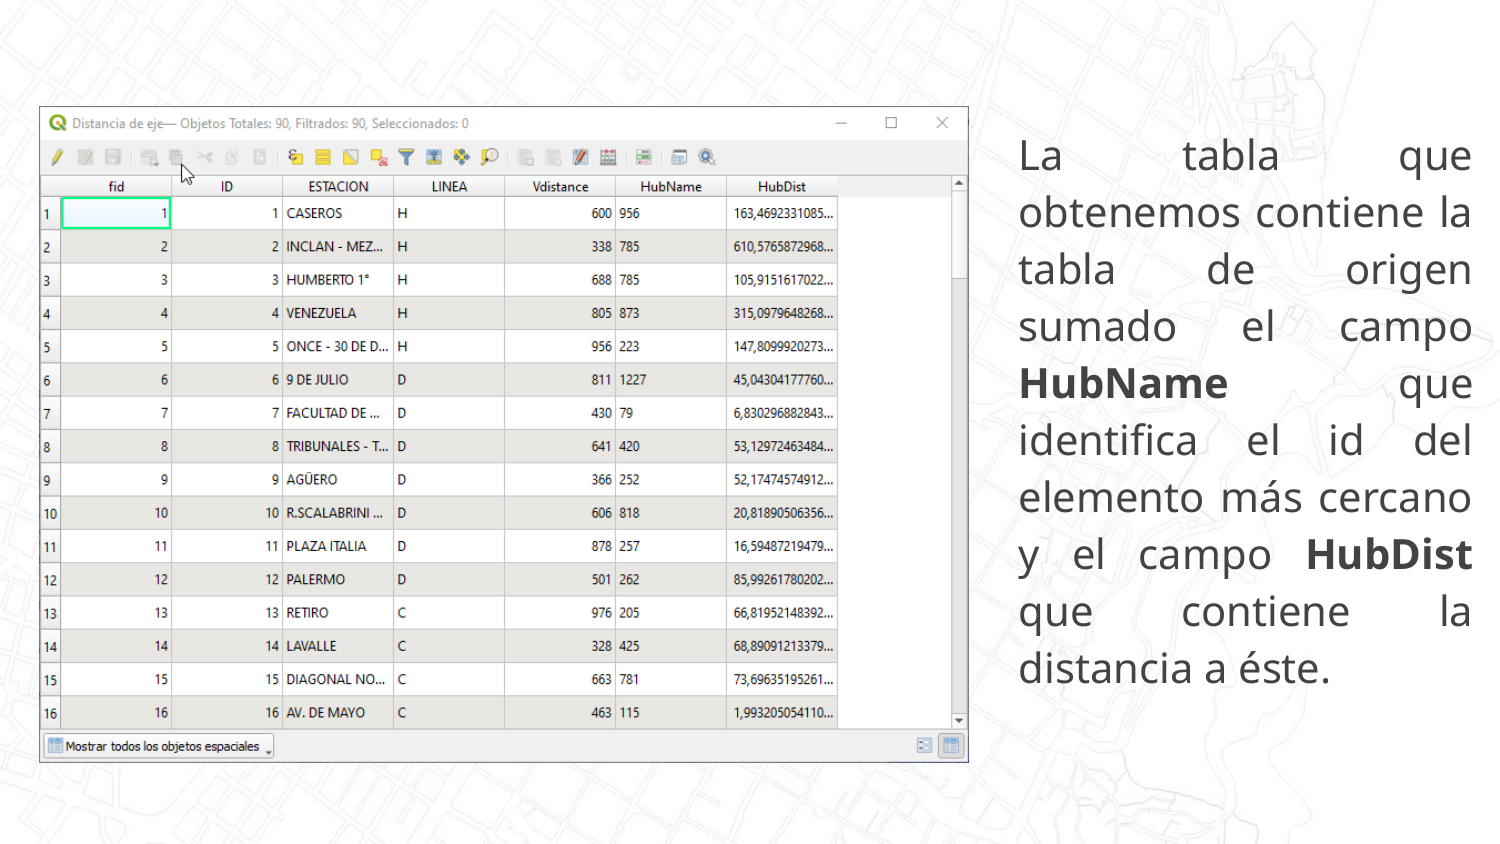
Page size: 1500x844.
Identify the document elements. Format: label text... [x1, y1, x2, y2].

picture [0, 0, 1500, 844]
text_box La tabla que obtenemos contiene la tabla de origen sumado el campo HubName que identifica el id del elemento más cercano y el campo HubDist que contiene la distancia a éste. [1003, 118, 1489, 792]
